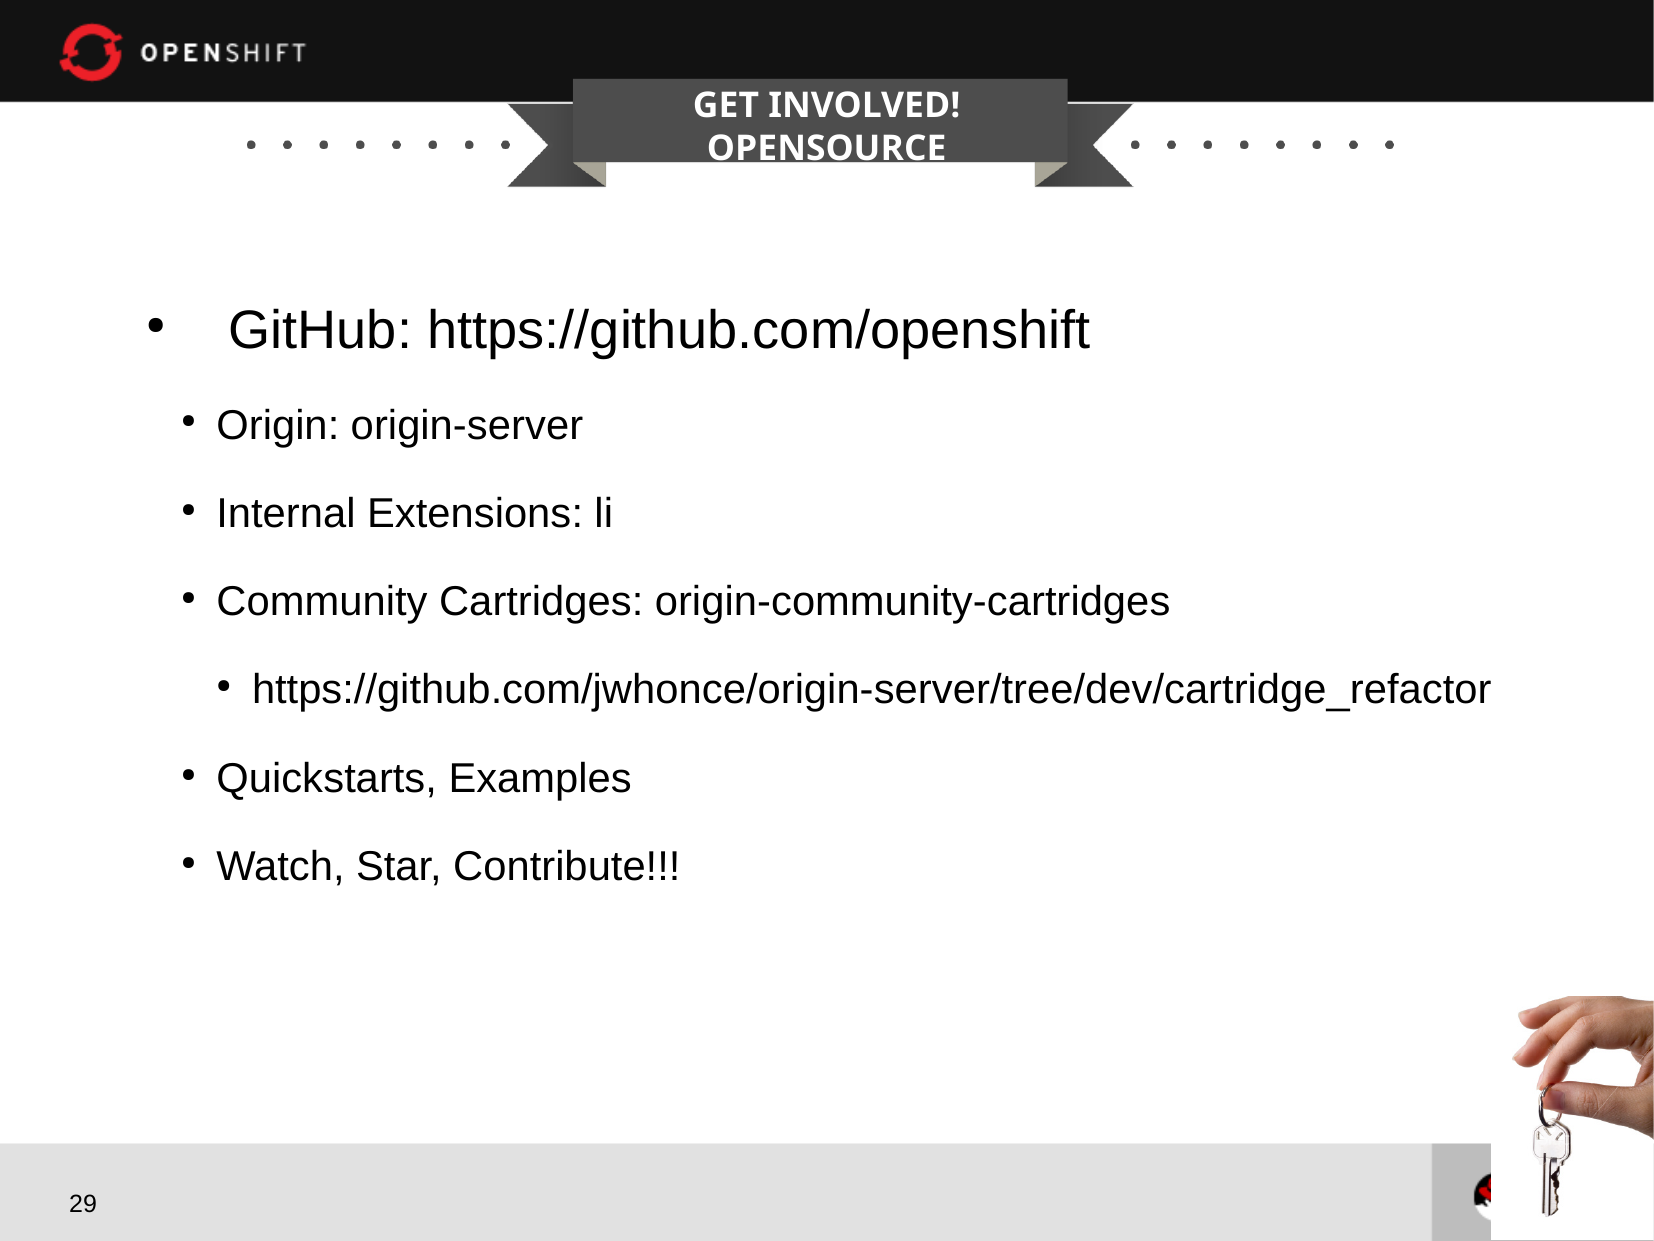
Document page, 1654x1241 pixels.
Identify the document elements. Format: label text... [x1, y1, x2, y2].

text_box GitHub: https://github.com/openshift Origin: origin-server Internal Extensions: li Community Cartridges: origin-community-cartridges https://github.com/jwhonce/origin-server/tree/dev/cartridge_refactor Quickstarts, Examples Watch, Star, Contribute!!! [129, 253, 1552, 1047]
text_box GET INVOLVED! OPENSOURCE [581, 74, 1073, 175]
picture [0, 0, 1654, 1241]
